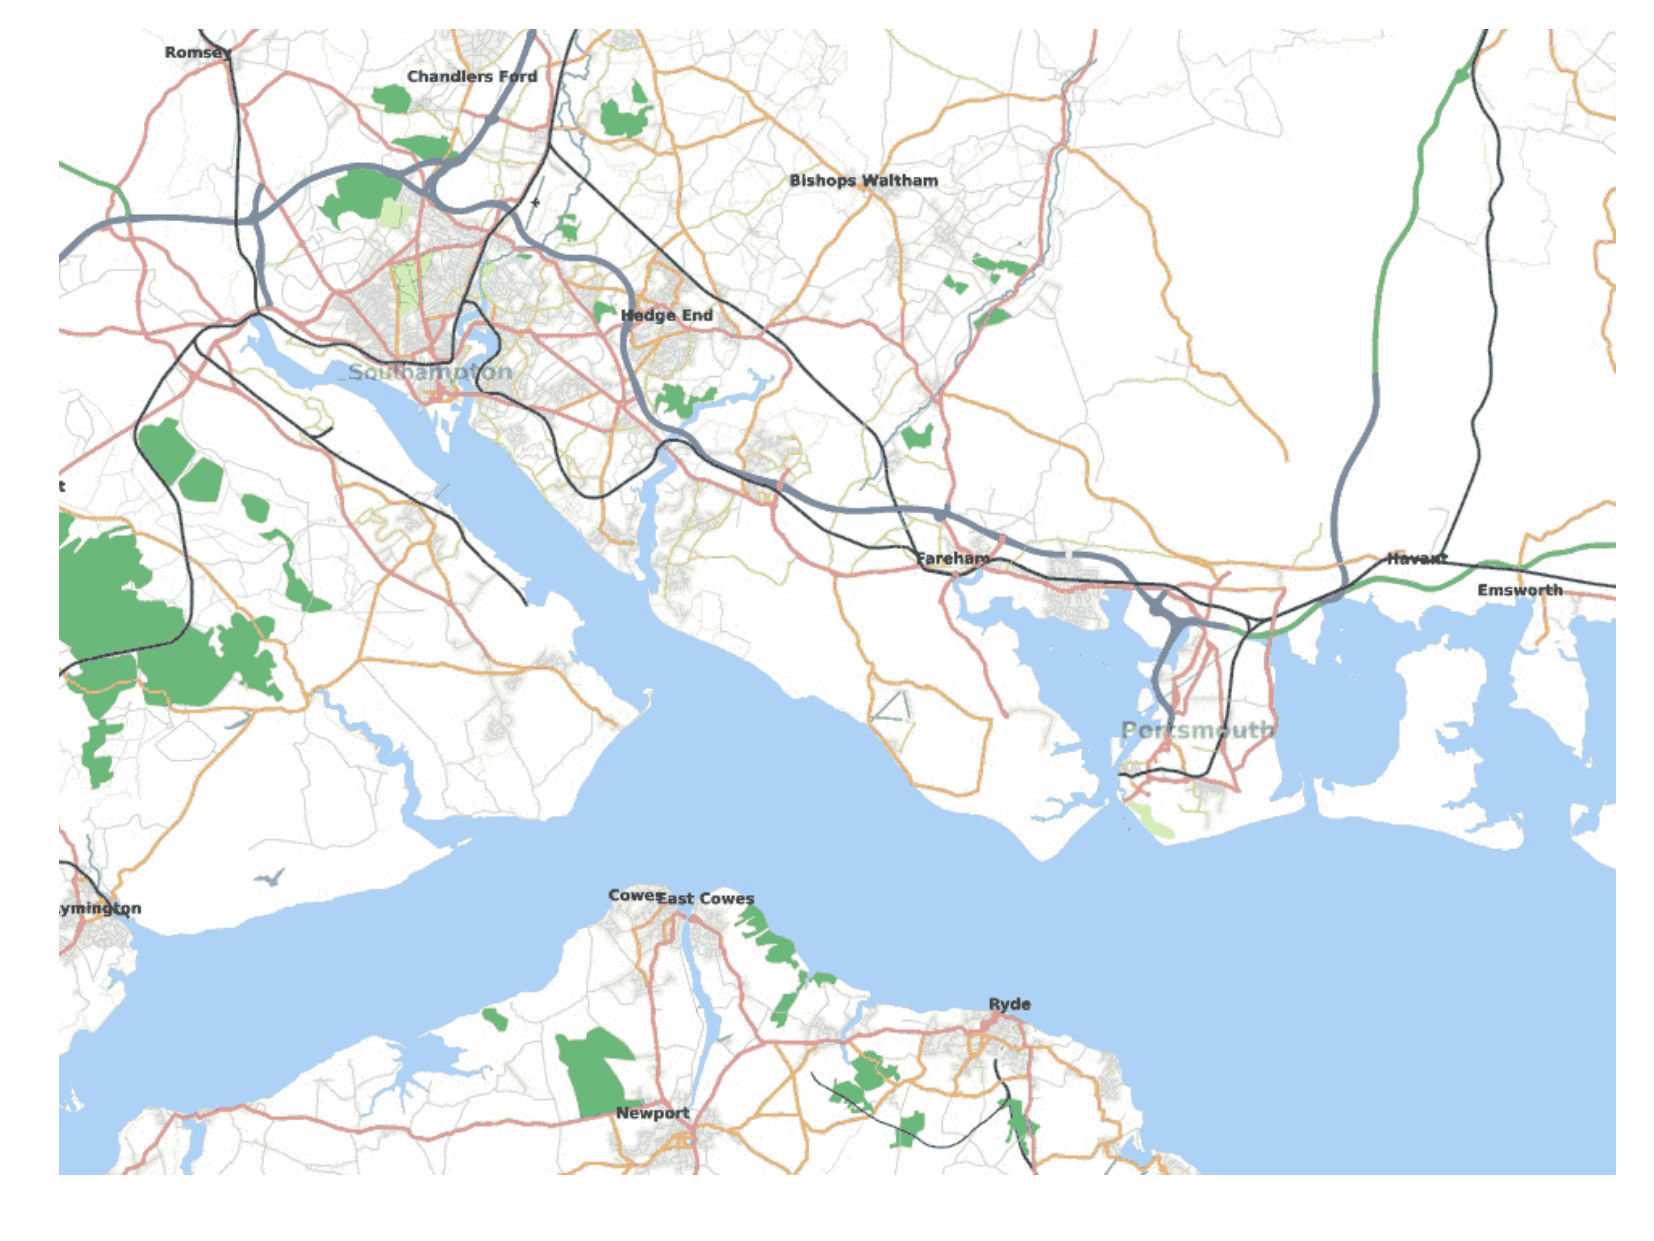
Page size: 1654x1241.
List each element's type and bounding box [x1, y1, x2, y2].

picture [59, 29, 1616, 1175]
